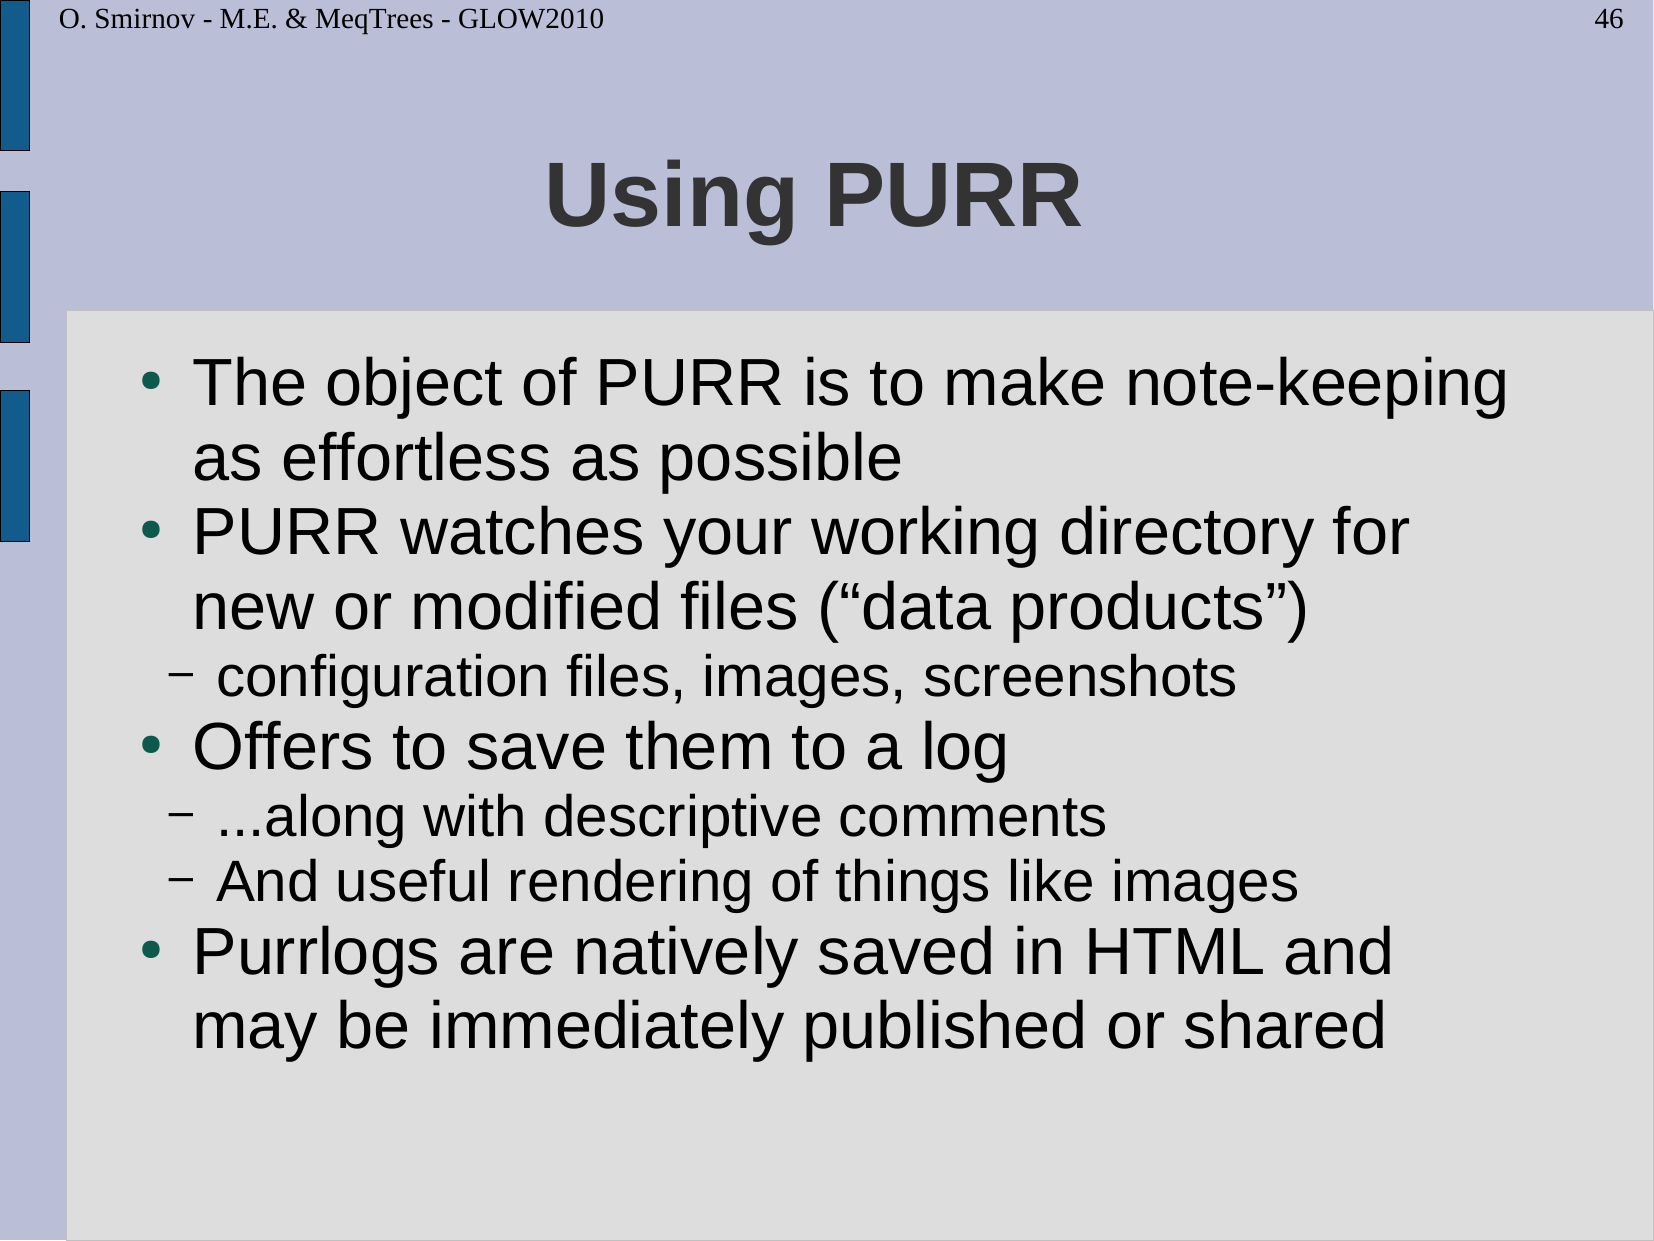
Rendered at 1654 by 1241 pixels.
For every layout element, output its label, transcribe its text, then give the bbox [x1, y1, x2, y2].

list The object of PURR is to make note-keeping as effortless as possible PURR watches your working directory for new or modified files (“data products”) configuration files, images, screenshots Offers to save them to a log ...along with descriptive comments And useful rendering of things like images Purrlogs are natively saved in HTML and may be immediately published or shared [121, 344, 1534, 1164]
title Using PURR [121, 91, 1534, 299]
